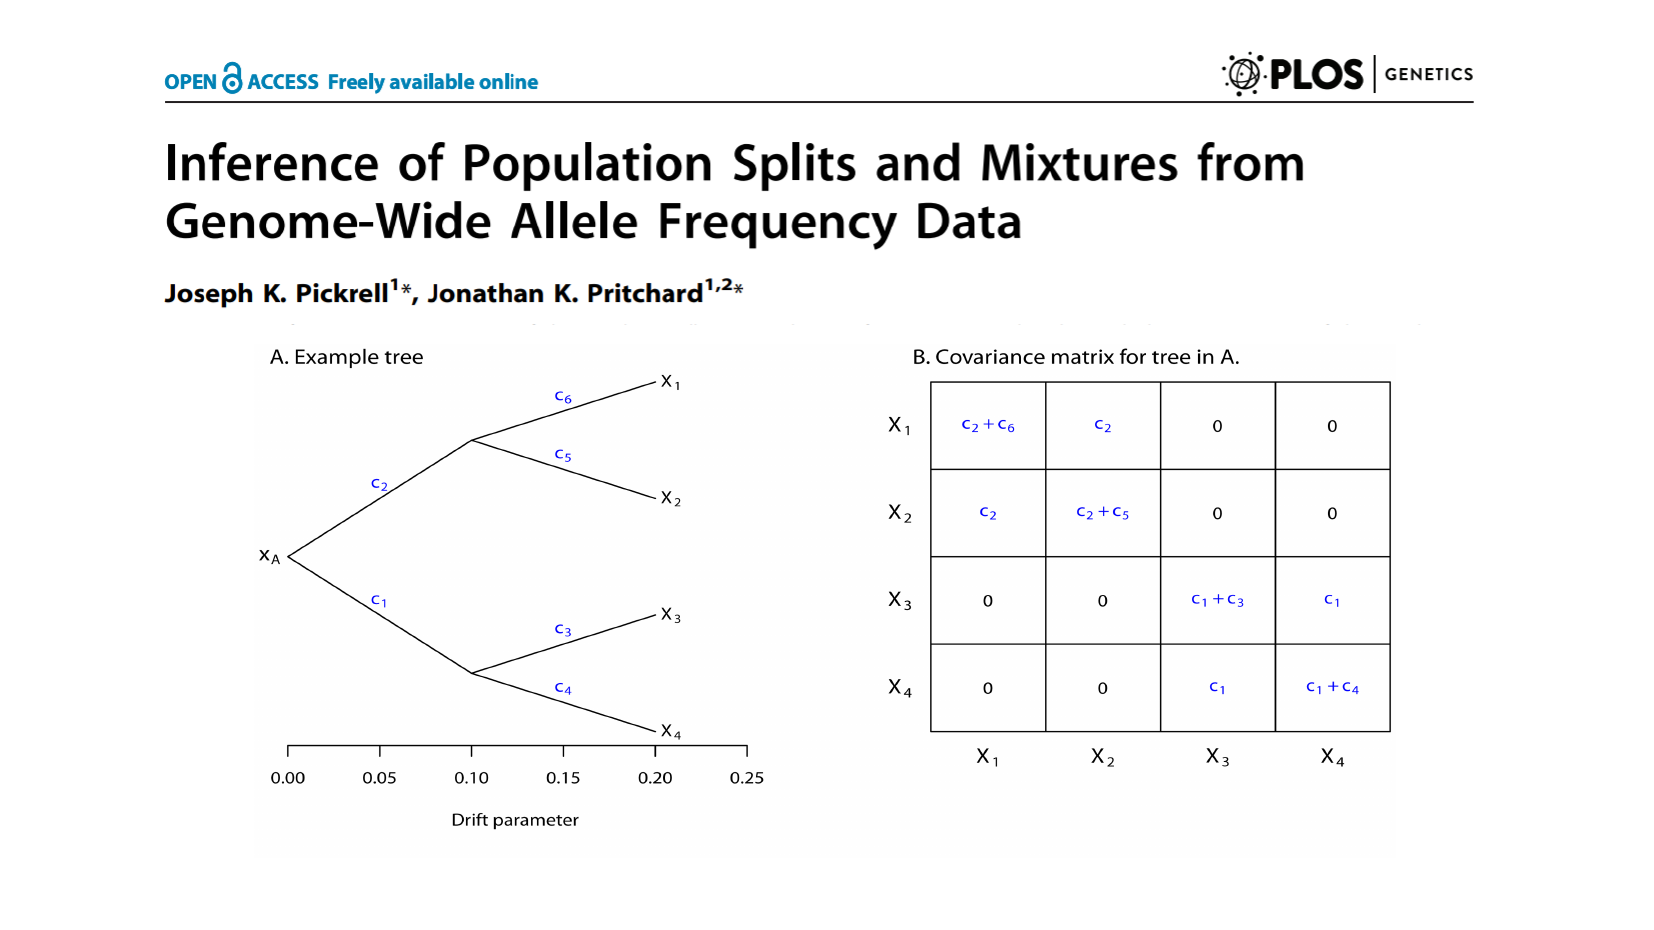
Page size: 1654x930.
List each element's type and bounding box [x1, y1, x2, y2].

picture [254, 344, 1396, 858]
picture [126, 29, 1515, 325]
